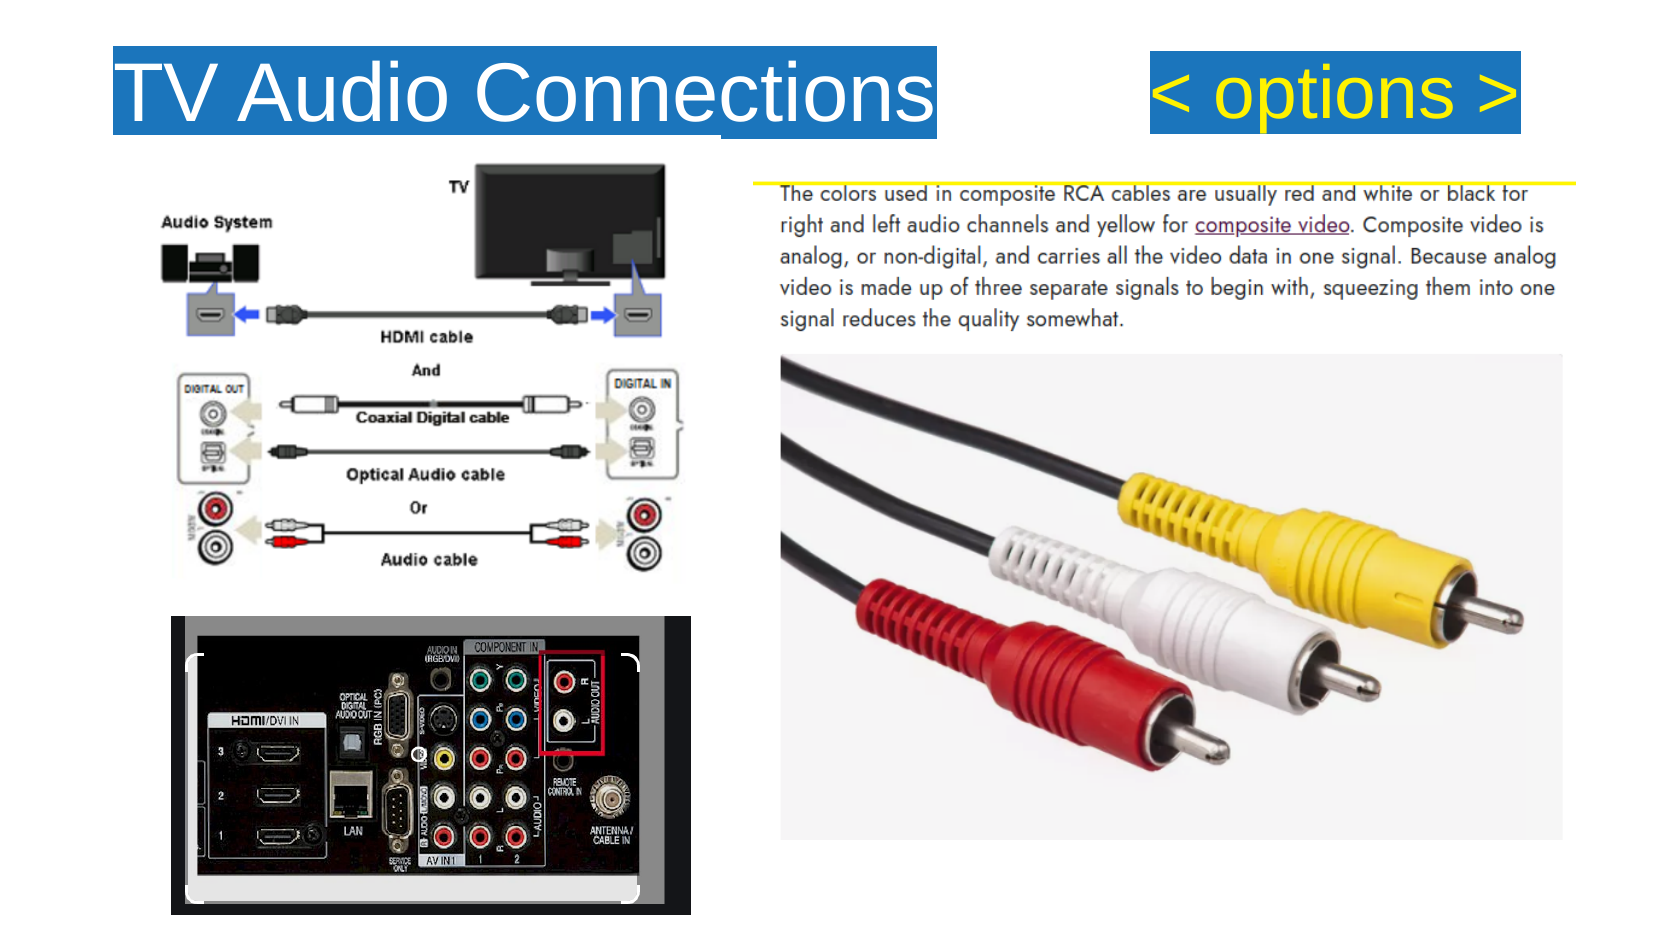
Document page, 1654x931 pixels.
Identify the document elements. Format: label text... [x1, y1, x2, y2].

picture [753, 160, 1576, 841]
title < options > [1035, 8, 1636, 177]
title TV Audio Connections [15, 15, 1035, 171]
picture [108, 135, 721, 916]
